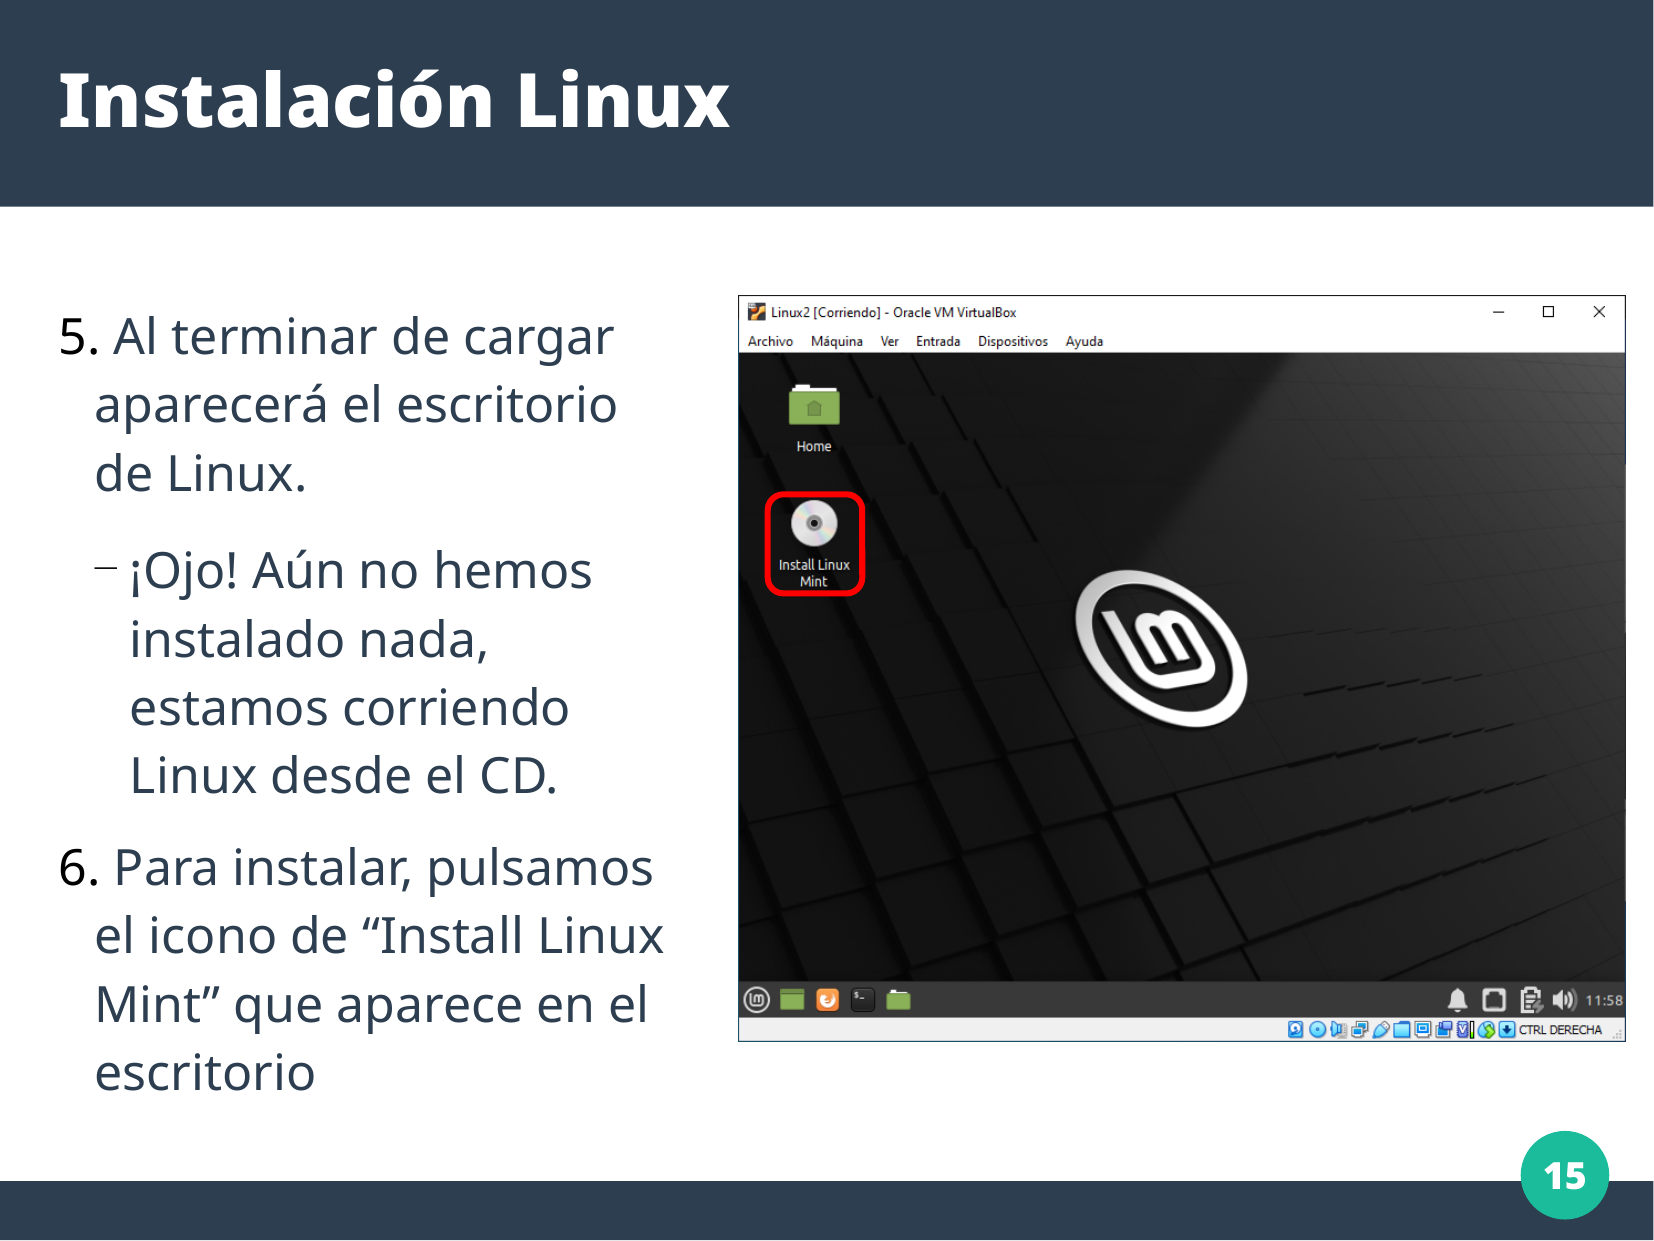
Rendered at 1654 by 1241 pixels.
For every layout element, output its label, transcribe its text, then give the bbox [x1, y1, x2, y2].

picture [738, 295, 1626, 1042]
list Al terminar de cargar aparecerá el escritorio de Linux. ¡Ojo! Aún no hemos instalado nada, estamos corriendo Linux desde el CD. Para instalar, pulsamos el icono de “Install Linux Mint” que aparece en el escritorio [59, 301, 686, 1205]
title Instalación Linux [59, 19, 1595, 178]
